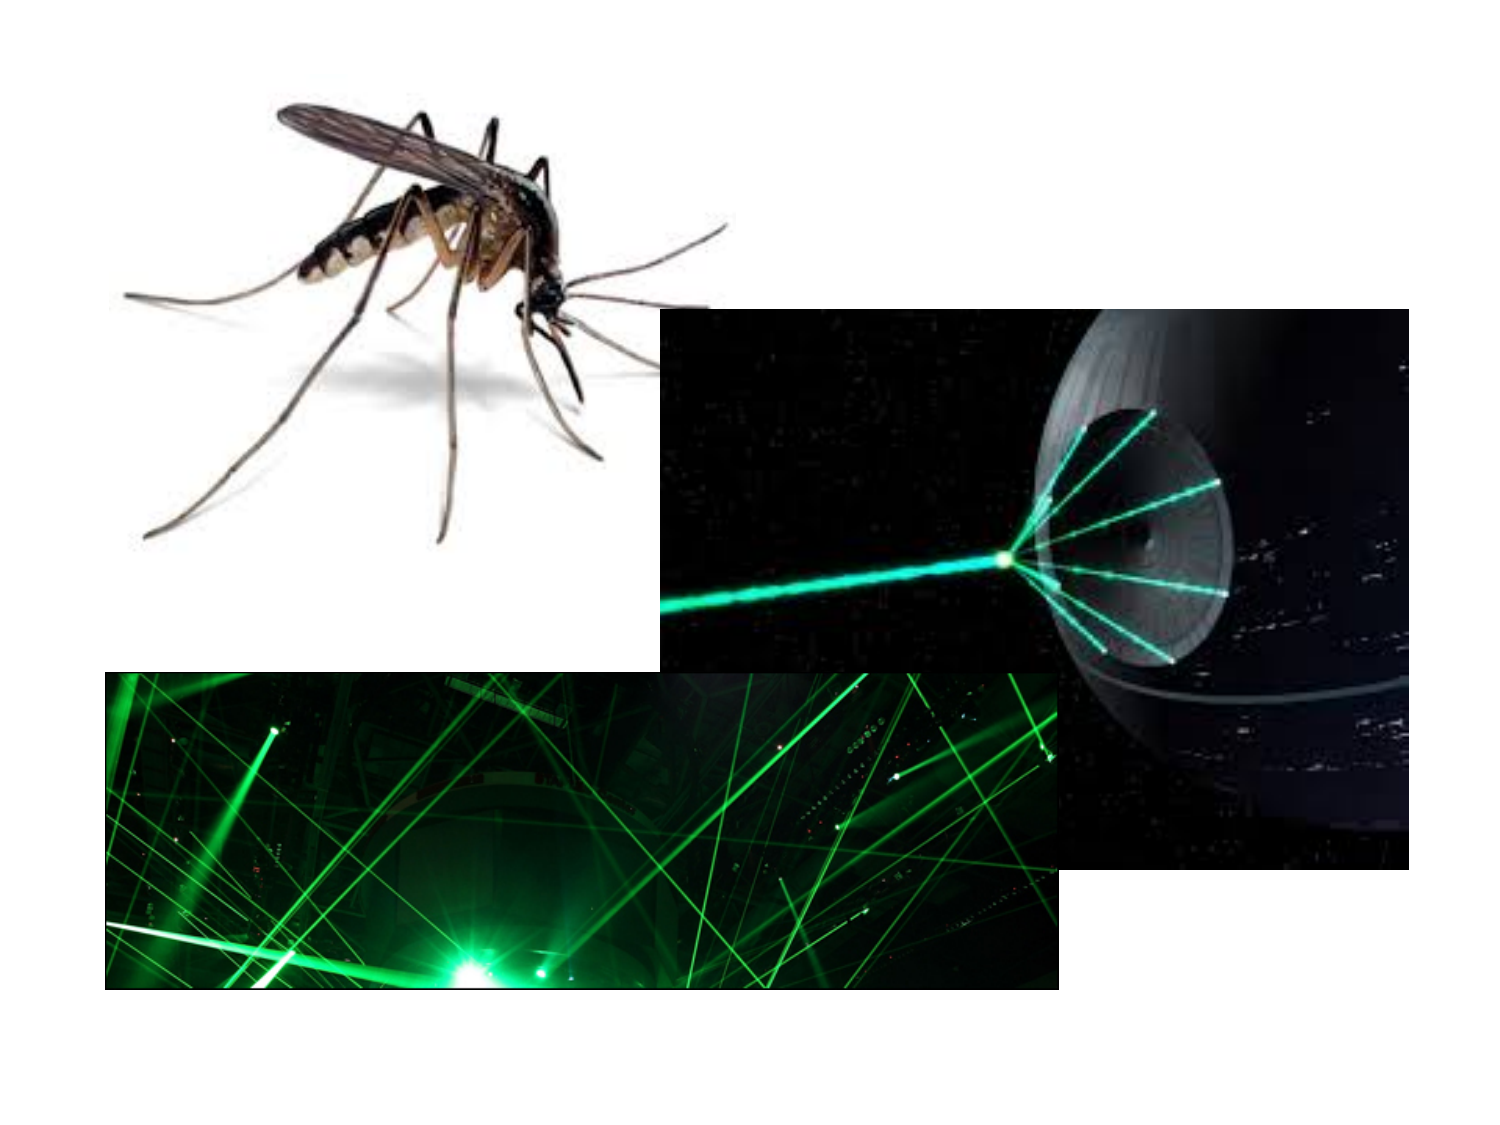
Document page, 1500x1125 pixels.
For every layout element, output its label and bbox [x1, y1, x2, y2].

picture [105, 74, 1409, 991]
